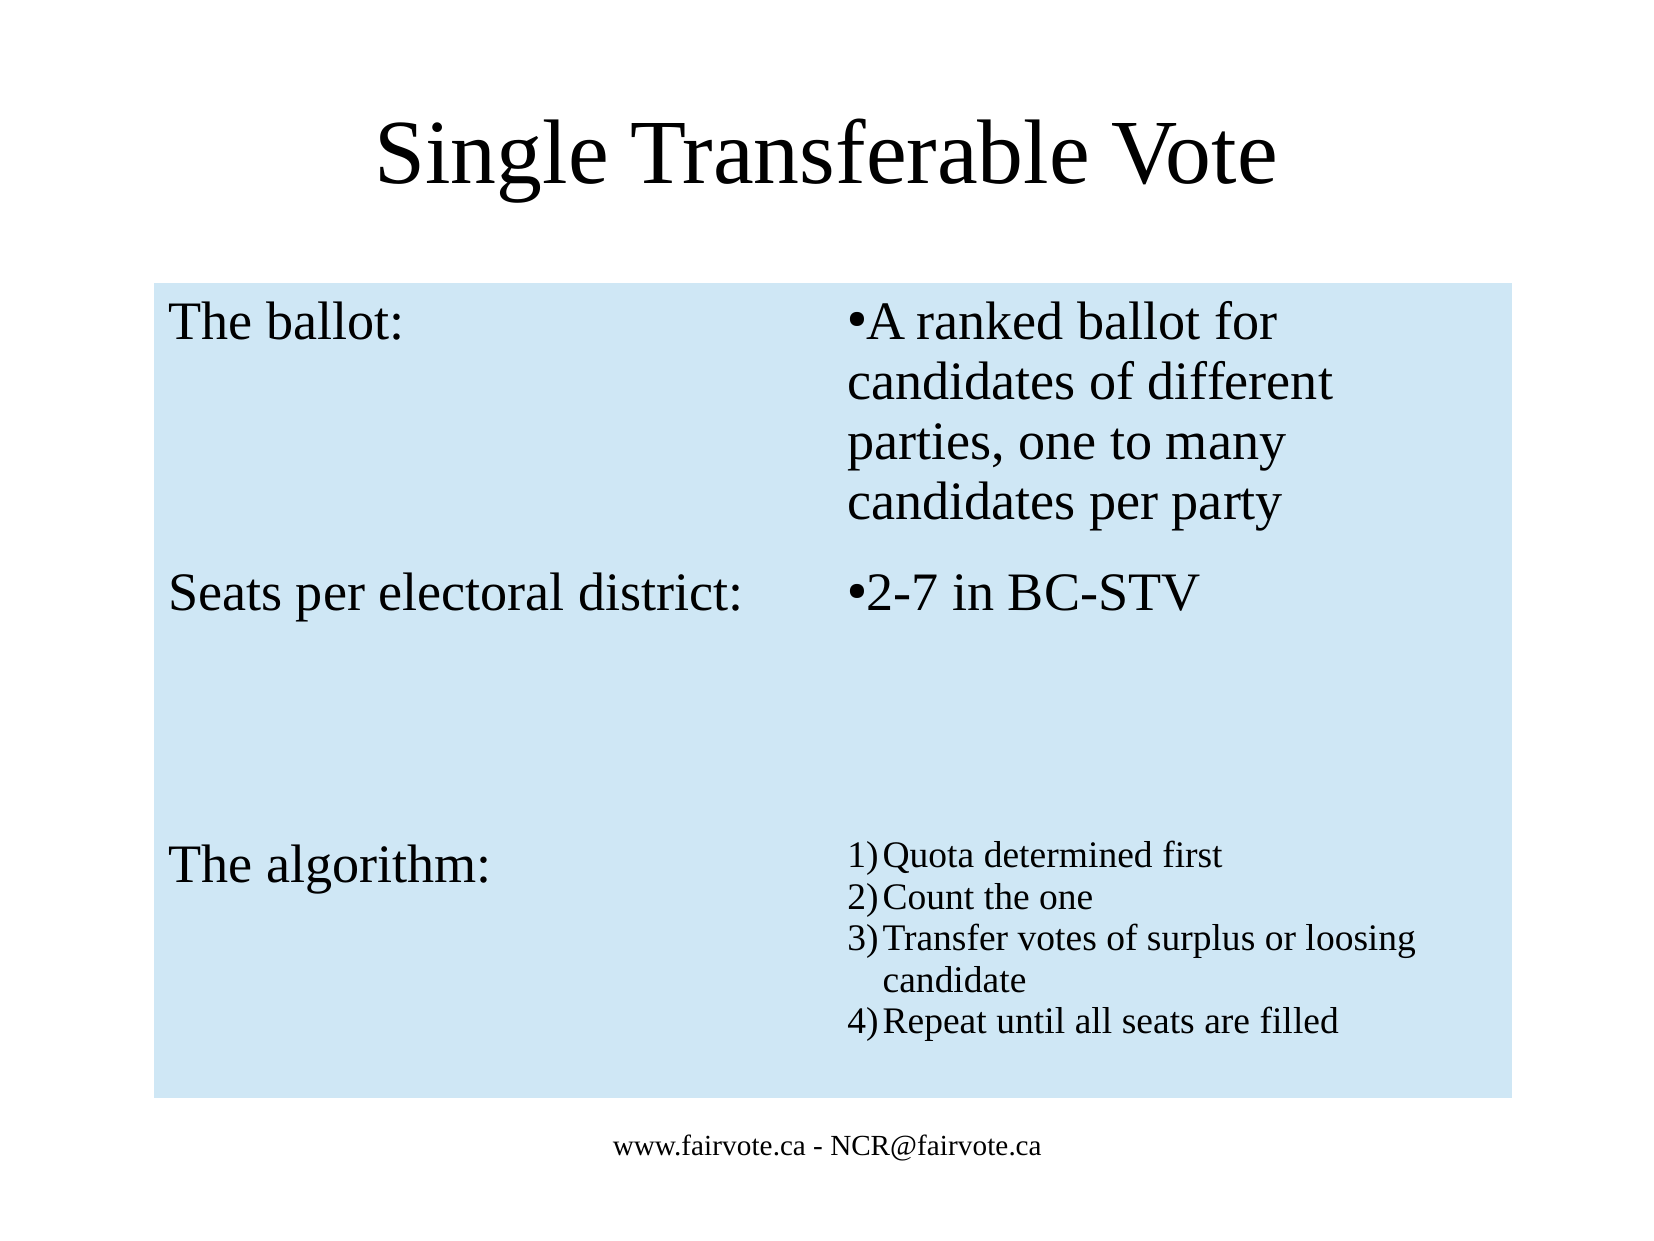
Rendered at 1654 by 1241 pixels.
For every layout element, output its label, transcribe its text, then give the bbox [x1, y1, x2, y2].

table_cell The algorithm: [154, 827, 833, 1098]
title Single Transferable Vote [82, 56, 1571, 250]
table_header The ballot: [154, 283, 833, 555]
table_cell Quota determined first Count the one Transfer votes of surplus or loosing candidate Repeat until all seats are filled [833, 827, 1512, 1098]
table_header A ranked ballot for candidates of different parties, one to many candidates per party [833, 283, 1512, 555]
table_cell 2-7 in BC-STV [833, 555, 1512, 827]
table_cell Seats per electoral district: [154, 555, 833, 827]
